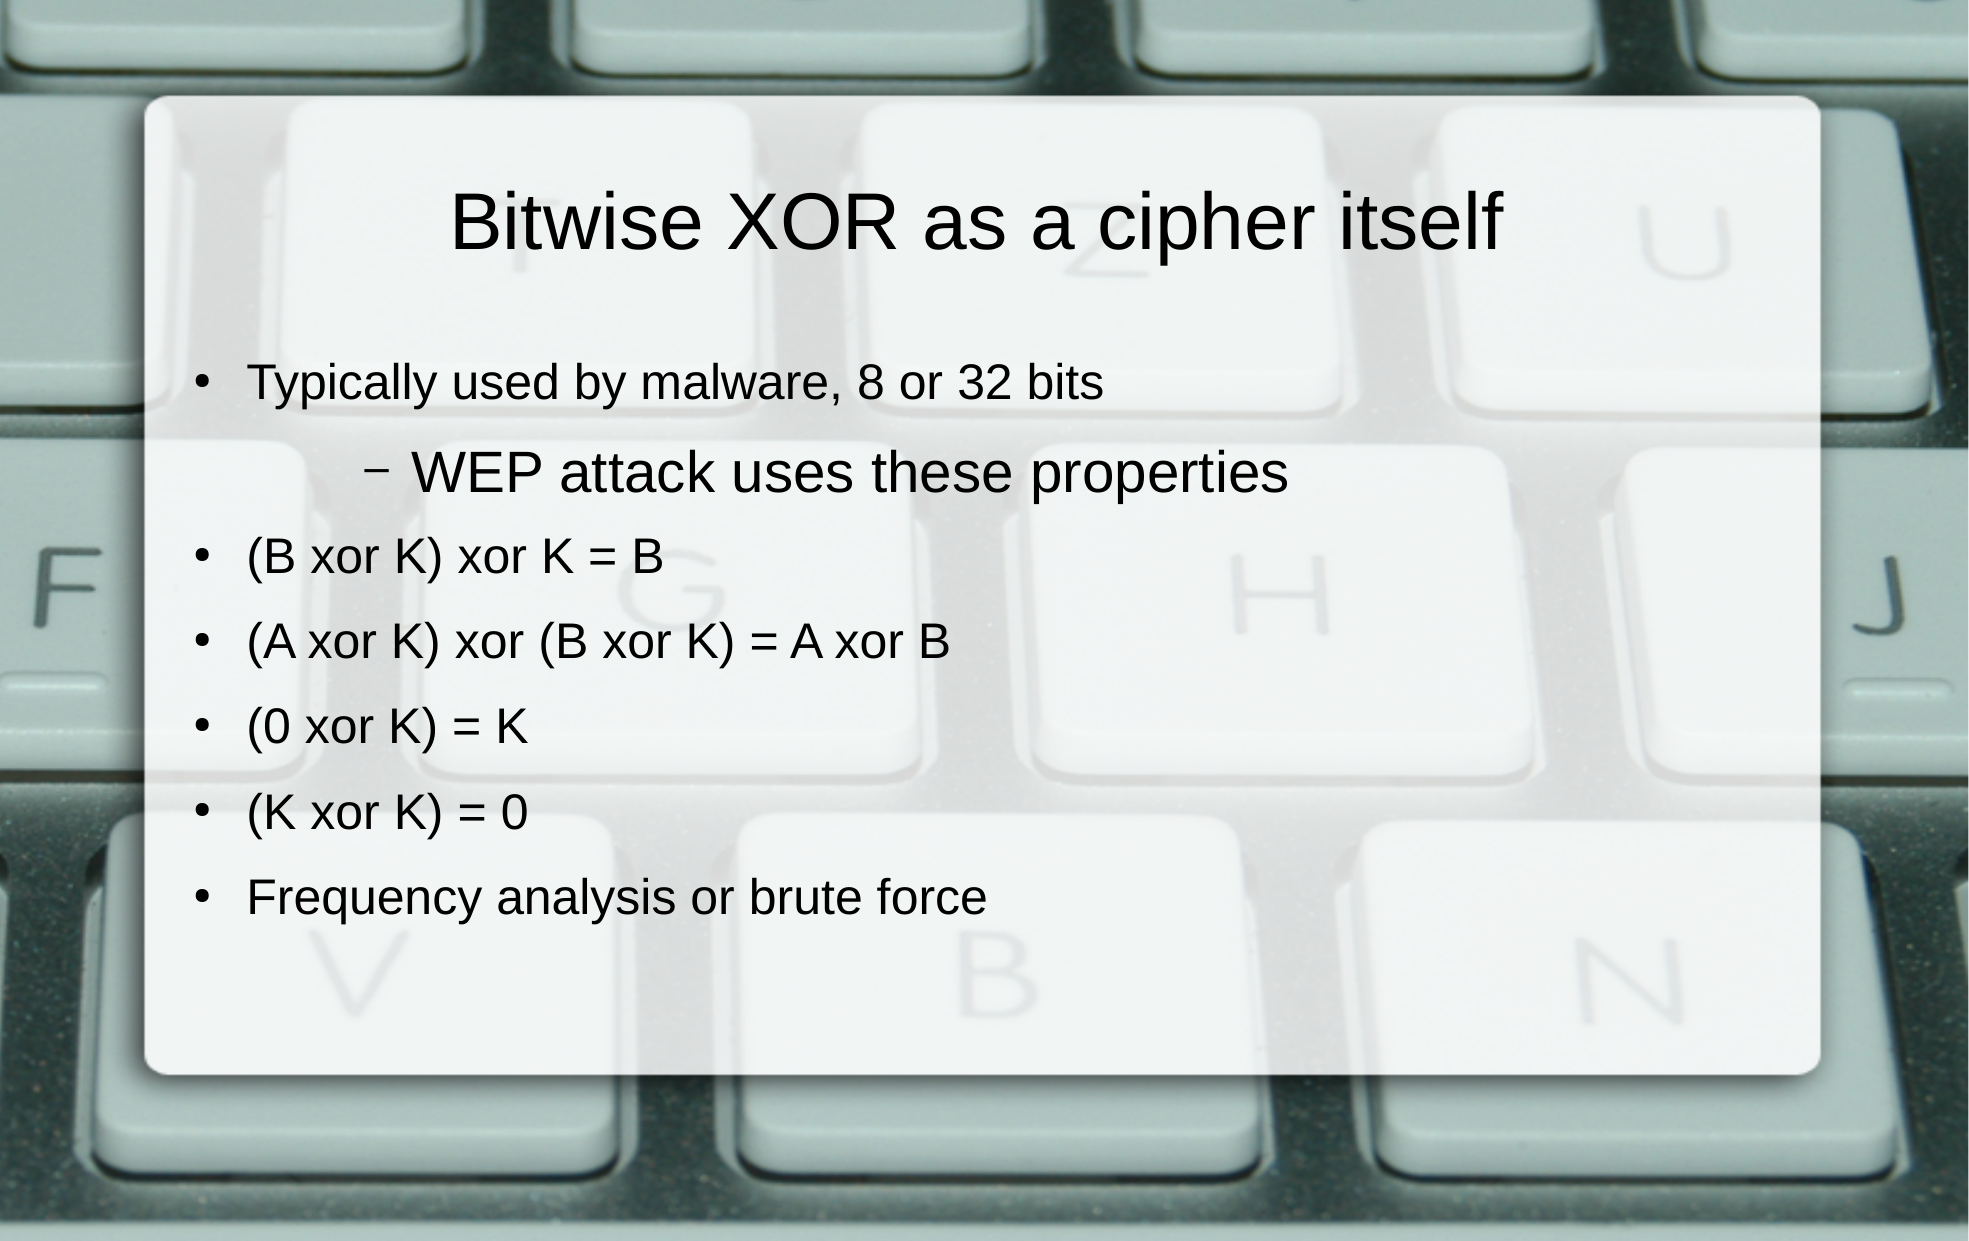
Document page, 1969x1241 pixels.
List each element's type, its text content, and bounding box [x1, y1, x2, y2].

title Bitwise XOR as a cipher itself [161, 117, 1793, 325]
list Typically used by malware, 8 or 32 bits WEP attack uses these properties (B xor K) xor K = B (A xor K) xor (B xor K) = A xor B (0 xor K) = K (K xor K) = 0 Frequency analysis or brute force [175, 354, 1793, 1074]
picture [0, 0, 1969, 1241]
